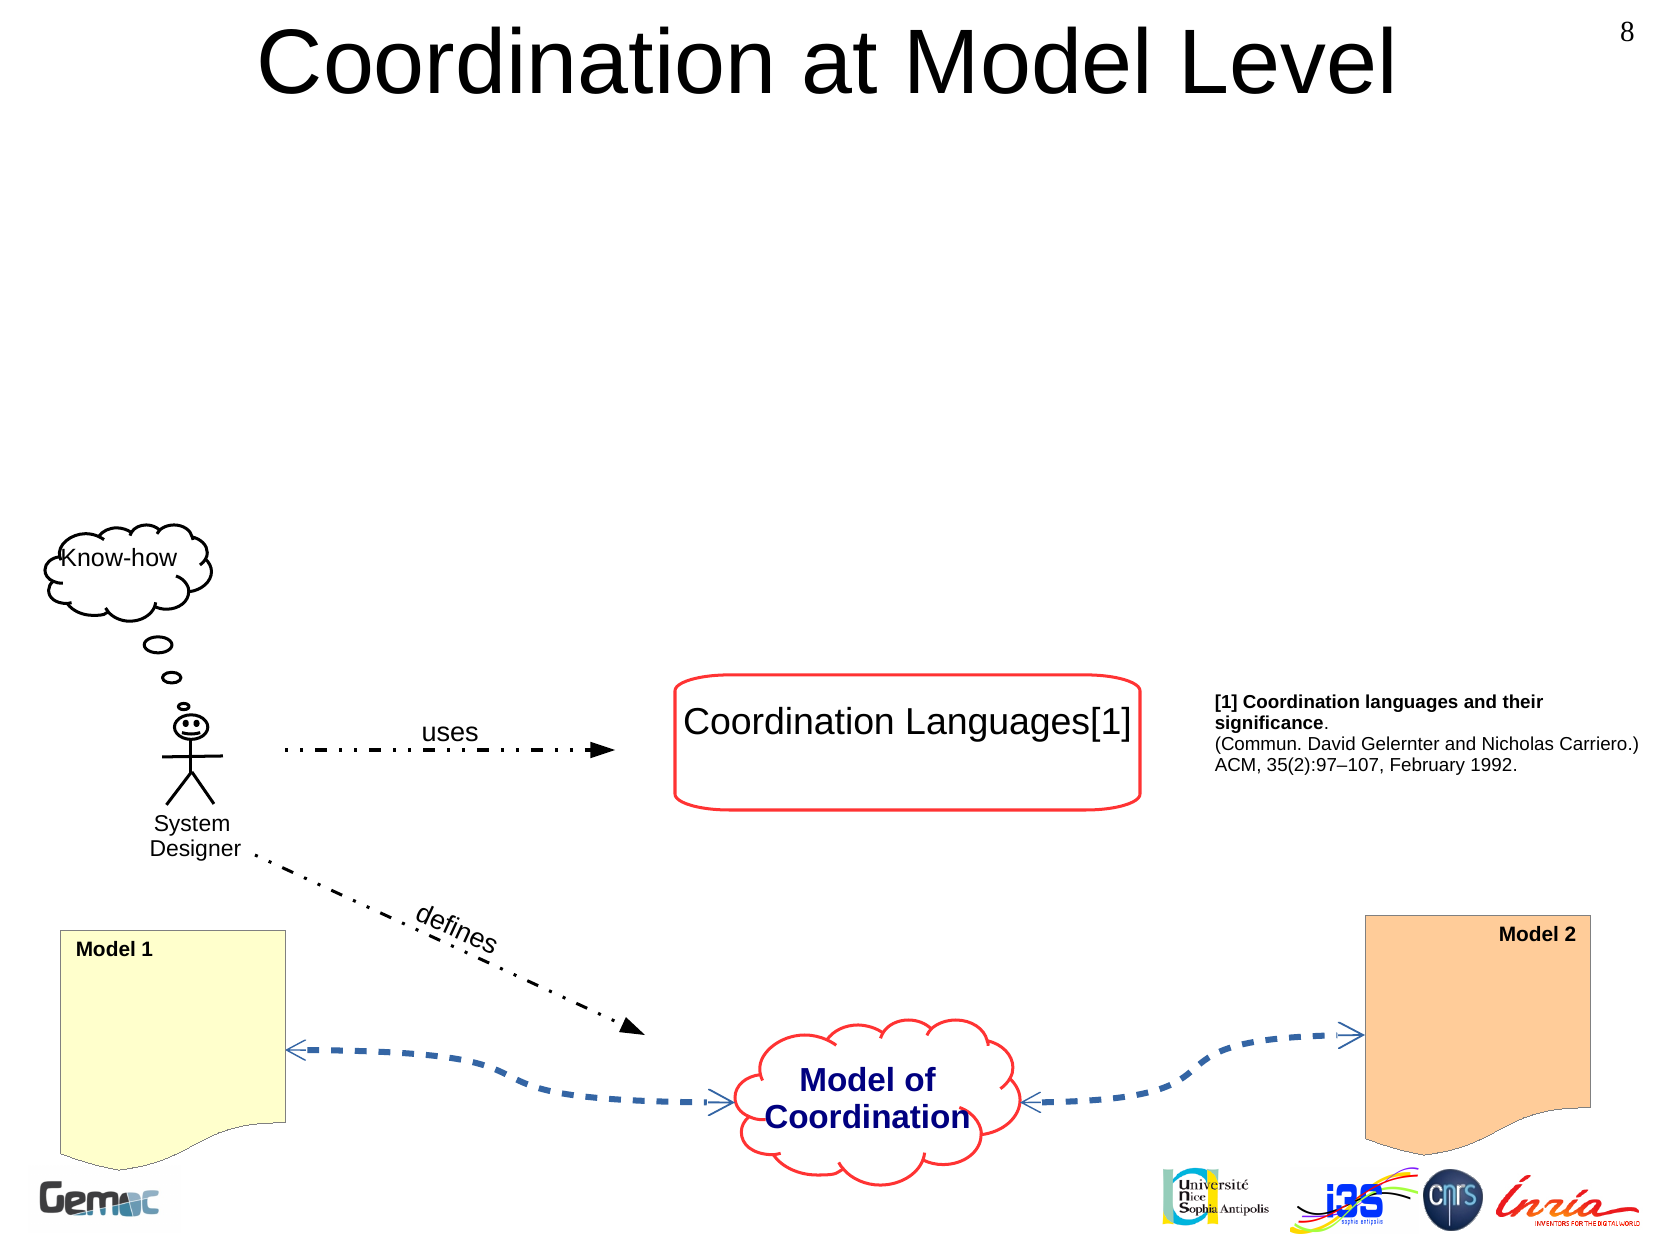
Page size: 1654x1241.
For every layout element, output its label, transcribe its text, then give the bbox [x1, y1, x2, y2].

text_box Know-how [144, 636, 172, 653]
text_box Model of Coordination [735, 1020, 1021, 1186]
text_box Model 1 [61, 930, 211, 984]
text_box Know-how [162, 672, 181, 683]
picture [1137, 1150, 1647, 1241]
text_box [1365, 915, 1591, 1156]
text_box [1] Coordination languages and their significance. (Commun. David Gelernter and Nicholas Carriero.) ACM, 35(2):97–107, February 1992. [1200, 684, 1654, 826]
text_box Coordination Languages[1] [675, 674, 1141, 811]
text_box [174, 714, 208, 740]
text_box Model 2 [1455, 915, 1621, 977]
text_box System Designer [93, 774, 298, 871]
text_box Know-how [44, 524, 212, 622]
text_box [60, 930, 286, 1171]
title Coordination at Model Level [84, 0, 1573, 166]
